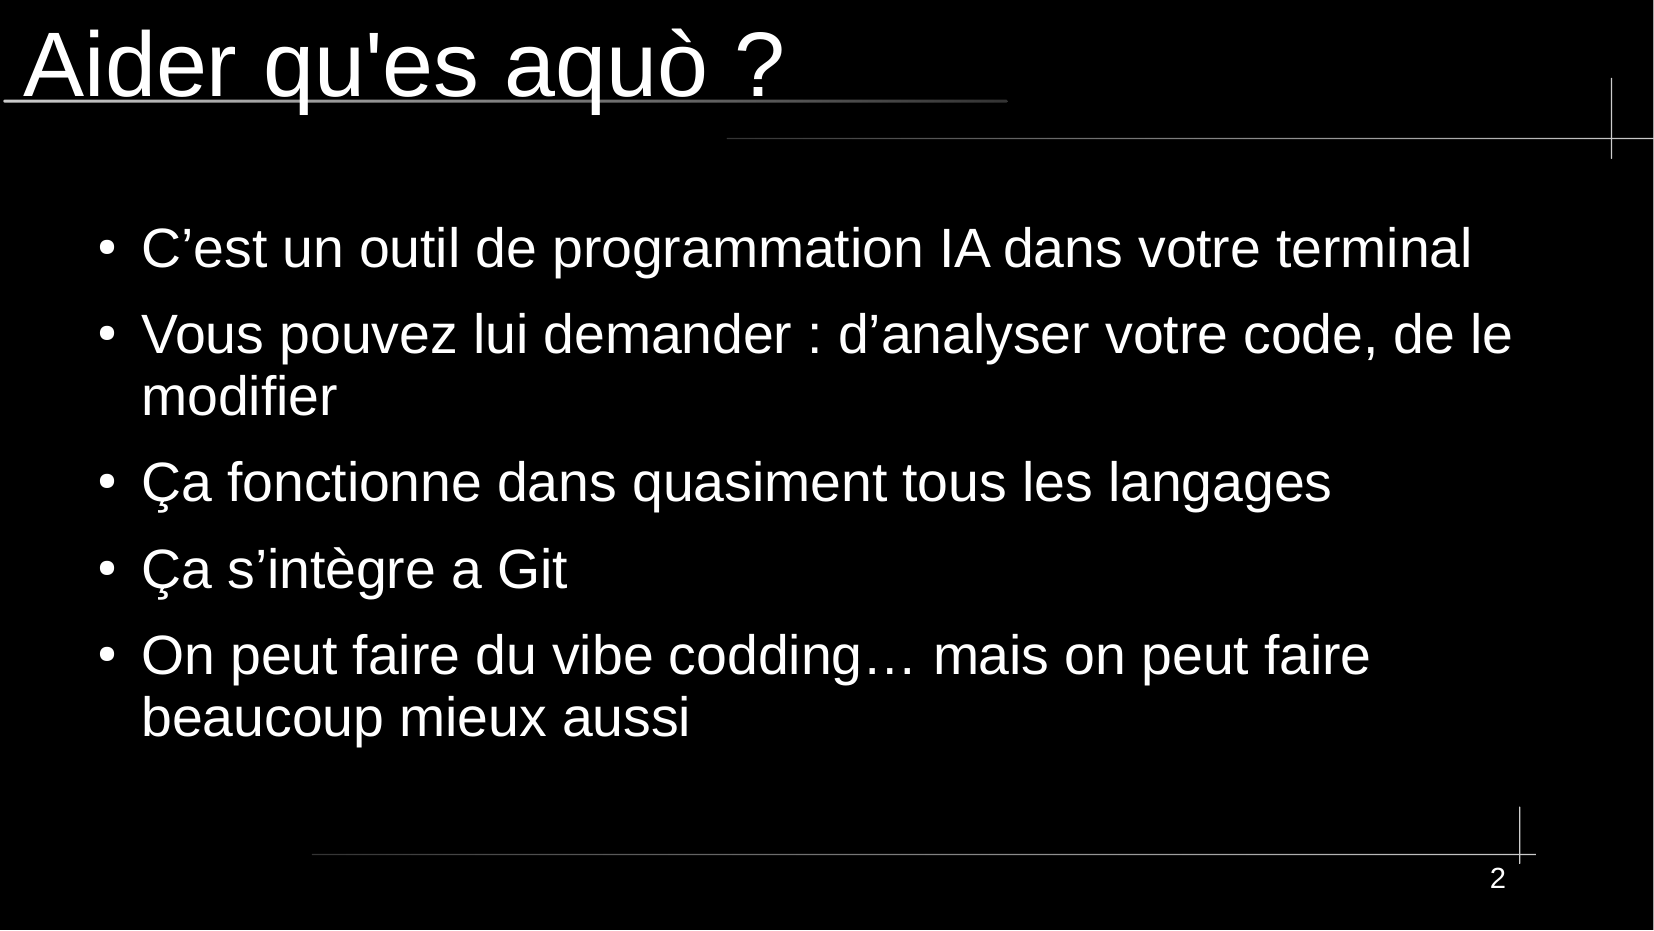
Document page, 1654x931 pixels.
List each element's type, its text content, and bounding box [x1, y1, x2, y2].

list C’est un outil de programmation IA dans votre terminal Vous pouvez lui demander : d’analyser votre code, de le modifier Ça fonctionne dans quasiment tous les langages Ça s’intègre a Git On peut faire du vibe codding… mais on peut faire beaucoup mieux aussi [82, 217, 1571, 758]
title Aider qu'es aquò ? [23, 11, 1589, 119]
